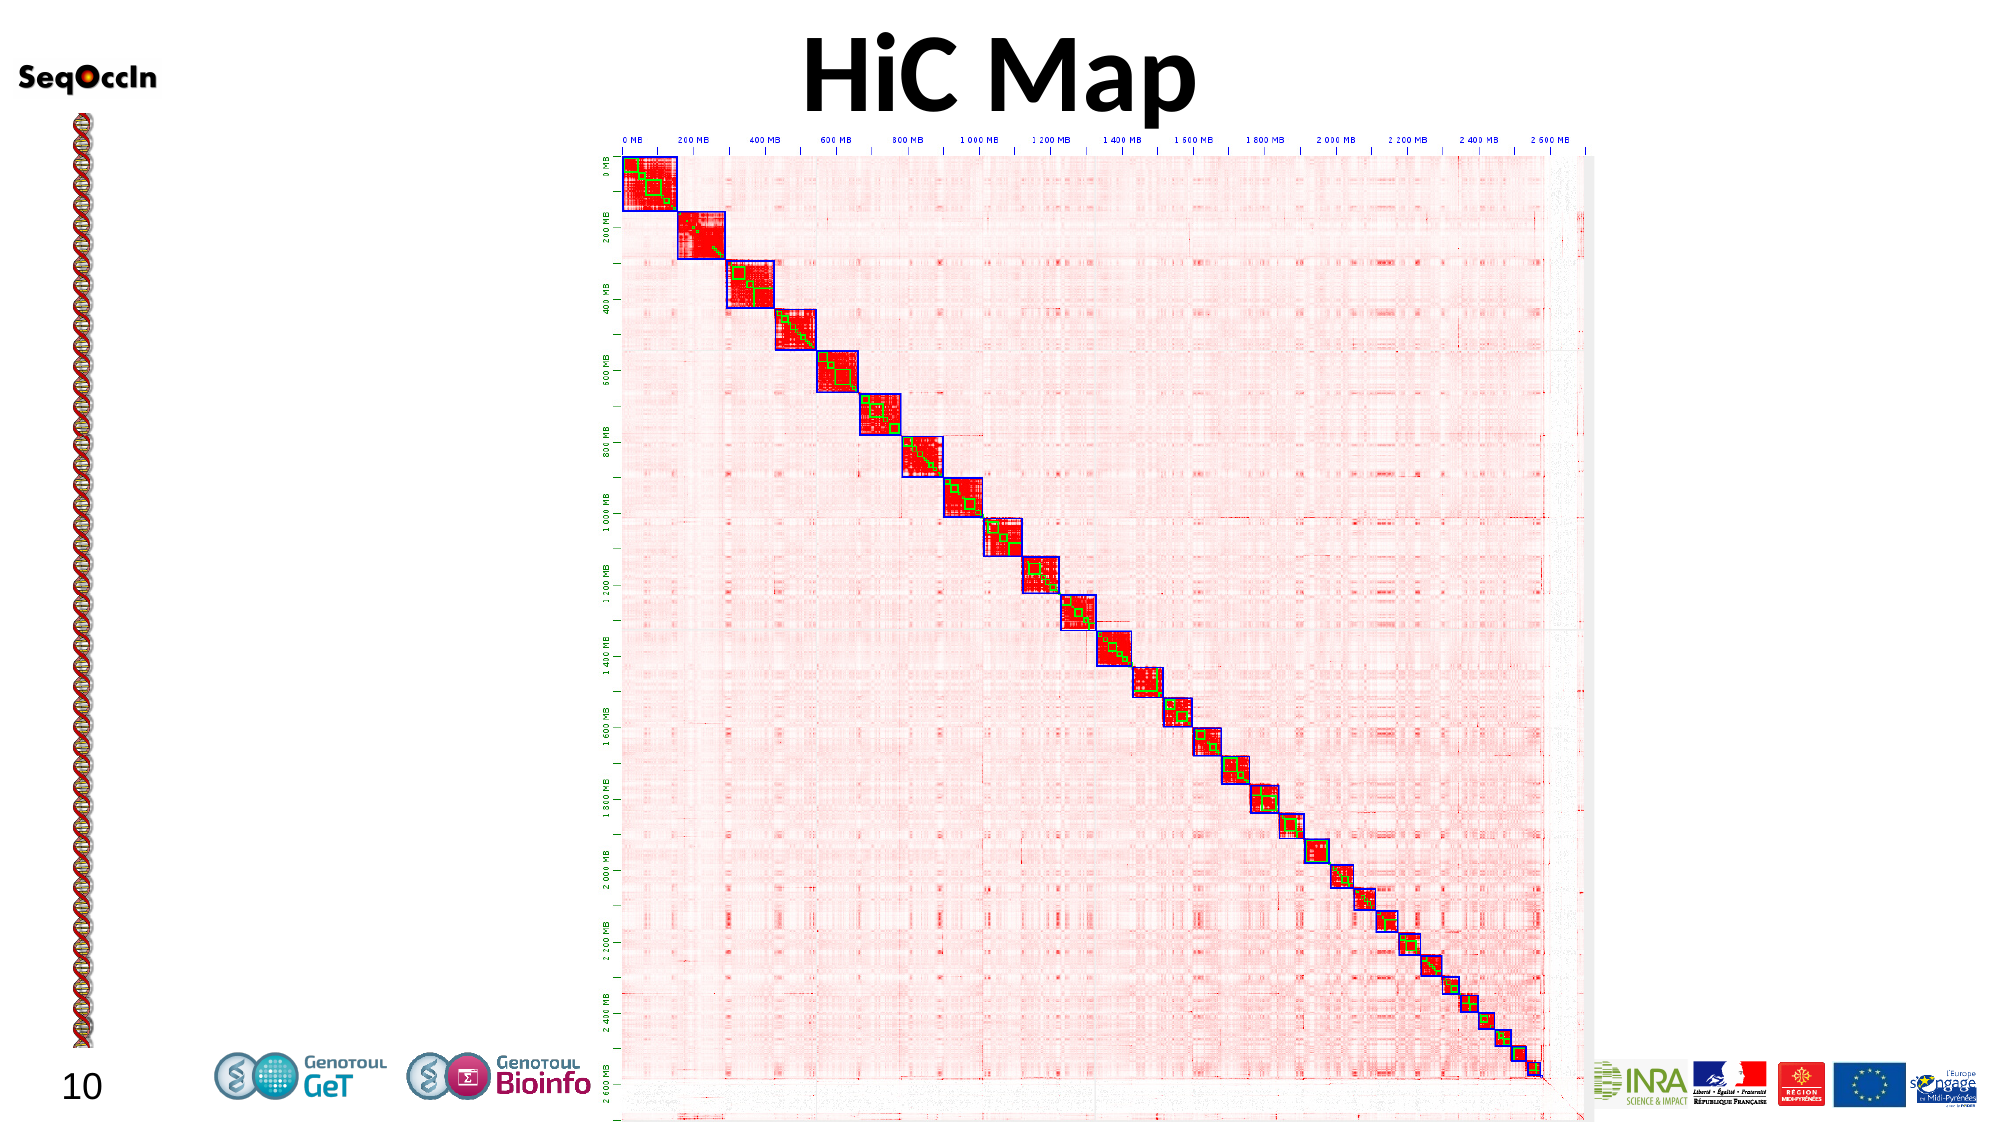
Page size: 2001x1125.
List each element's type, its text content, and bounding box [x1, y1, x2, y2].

picture [1832, 1061, 1983, 1111]
picture [73, 113, 91, 1048]
picture [1778, 1062, 1825, 1106]
picture [400, 131, 1689, 1122]
picture [13, 58, 162, 99]
picture [208, 1046, 392, 1106]
title HiC Map [256, 24, 1745, 142]
